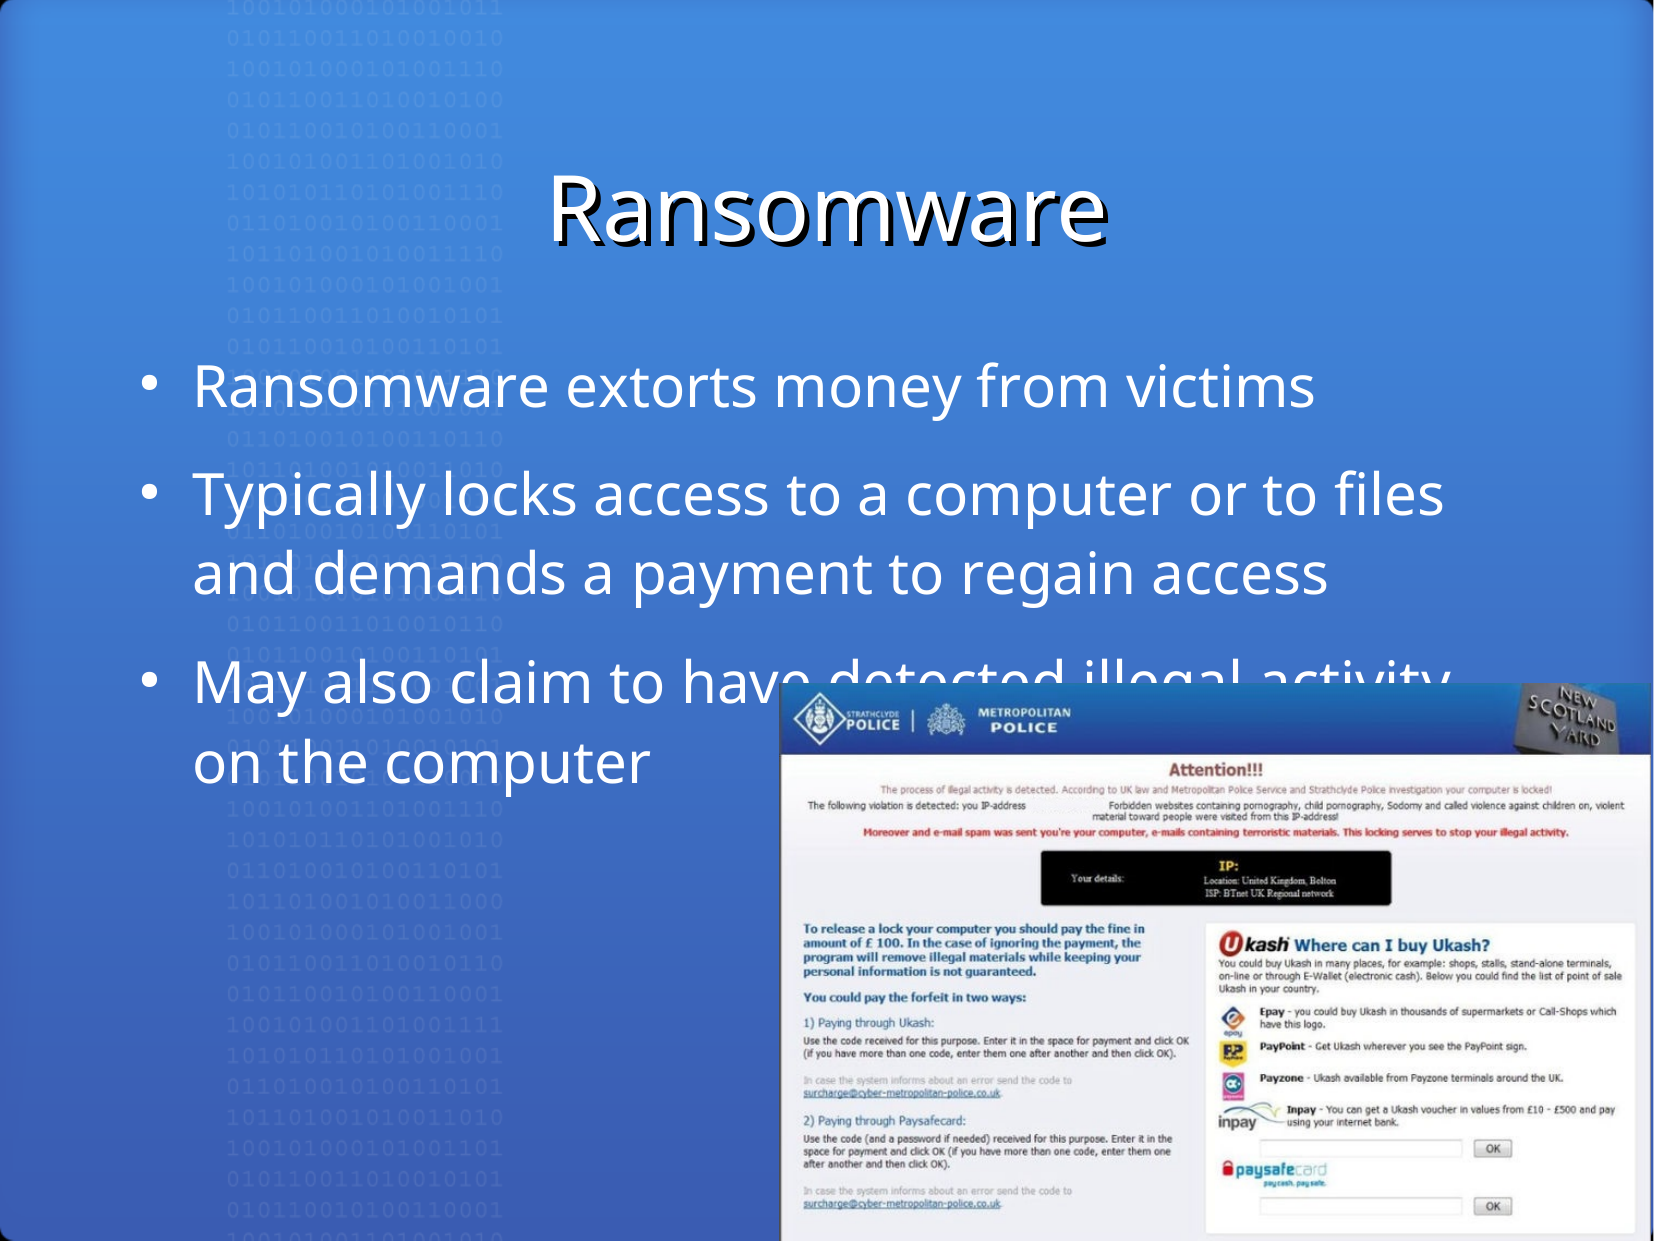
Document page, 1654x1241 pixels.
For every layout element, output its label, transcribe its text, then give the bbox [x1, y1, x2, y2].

title Ransomware [121, 102, 1534, 310]
picture [0, 0, 1654, 1241]
list Ransomware extorts money from victims Typically locks access to a computer or to files and demands a payment to regain access May also claim to have detected illegal activity on the computer [121, 344, 1534, 1127]
